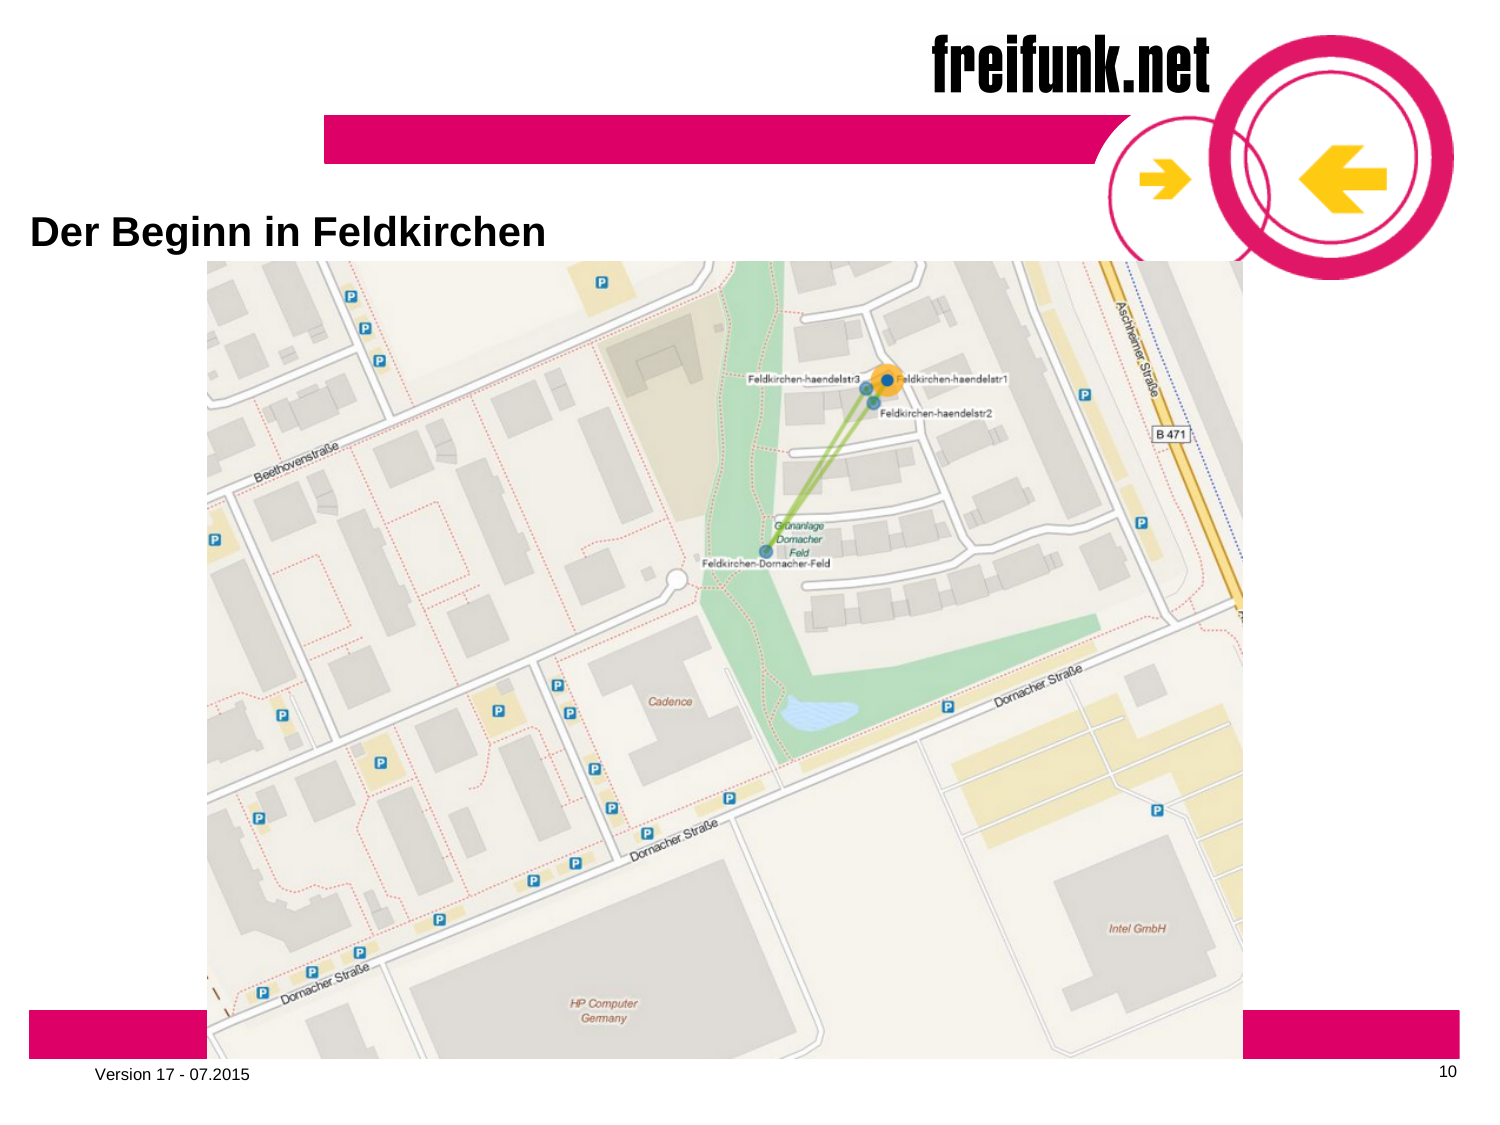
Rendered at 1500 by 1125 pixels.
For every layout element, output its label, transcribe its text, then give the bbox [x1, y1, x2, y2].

picture [207, 34, 1454, 1059]
text_box Der Beginn in Feldkirchen [29, 205, 1022, 273]
